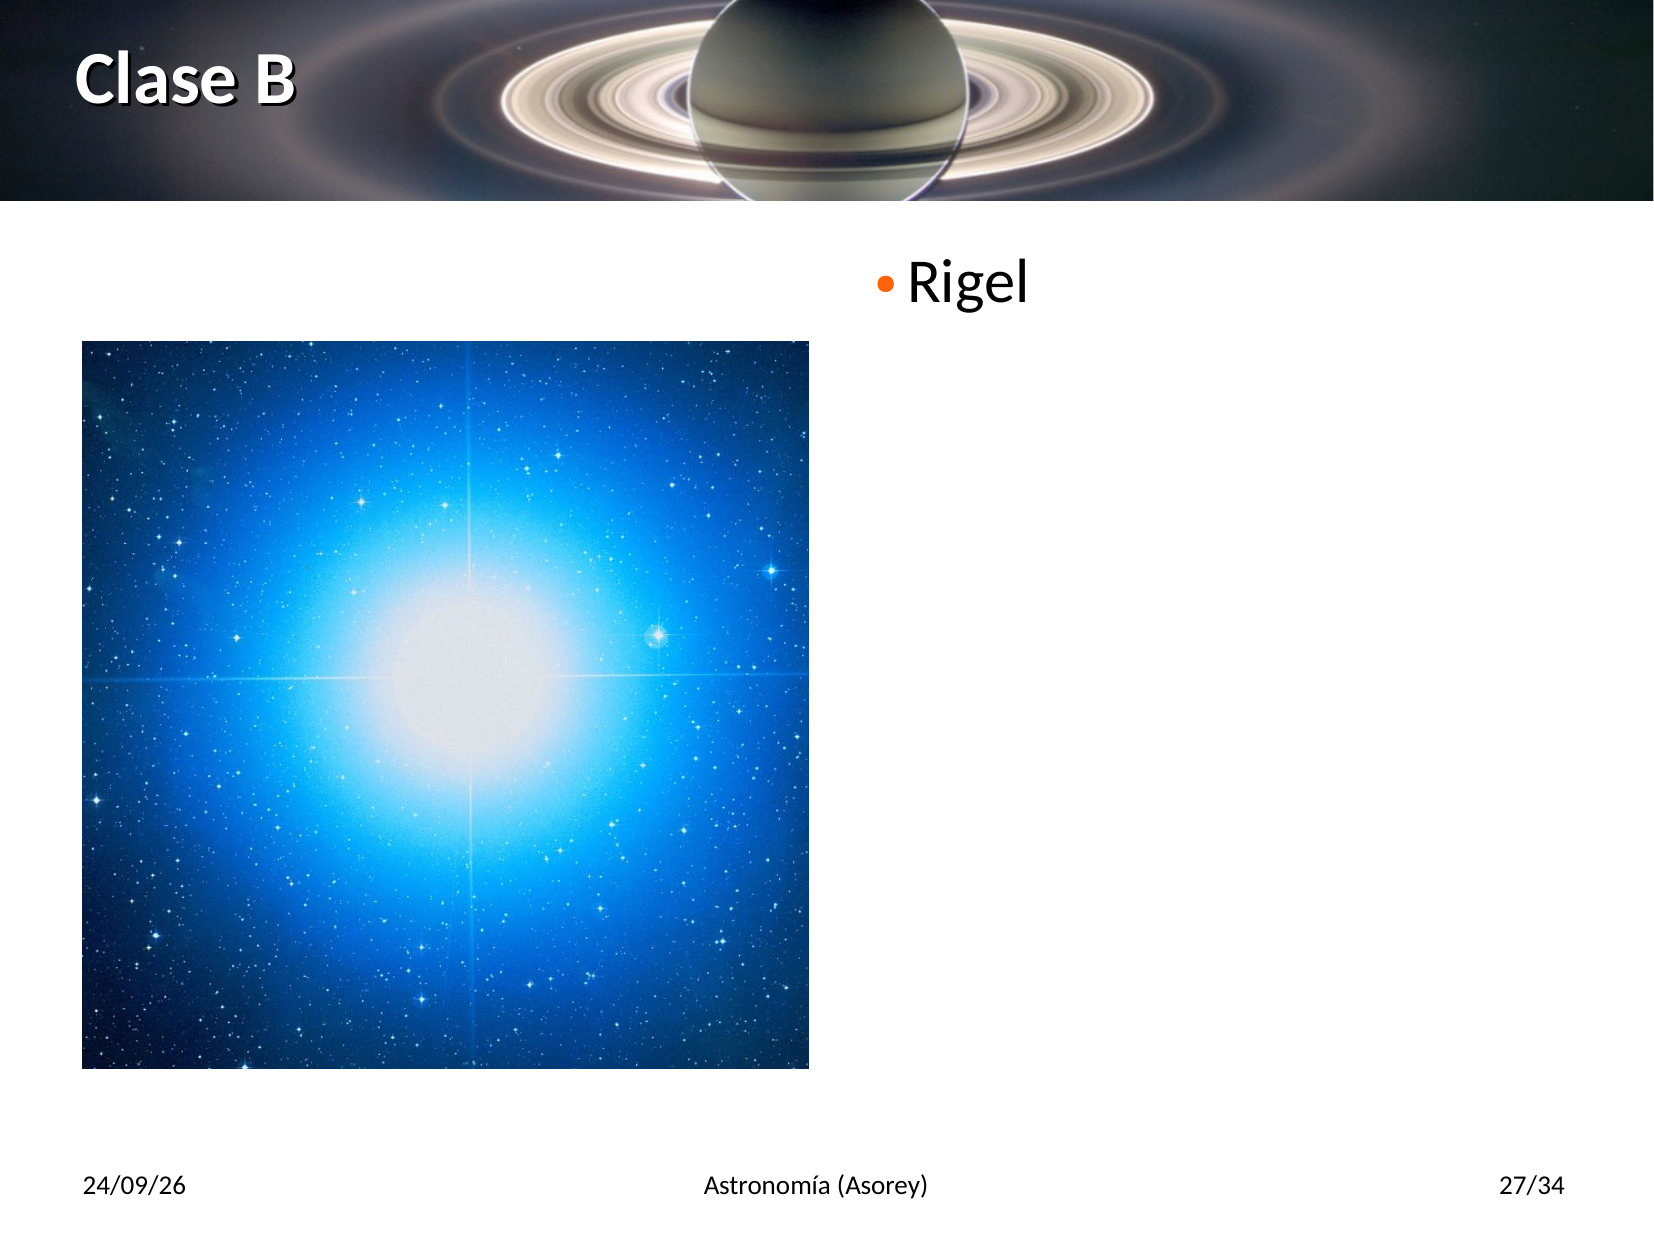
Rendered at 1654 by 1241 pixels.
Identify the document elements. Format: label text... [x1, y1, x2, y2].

title Clase B [75, 19, 1564, 151]
list Rigel [845, 255, 1572, 1156]
picture [82, 341, 809, 1069]
picture [0, 0, 1654, 201]
